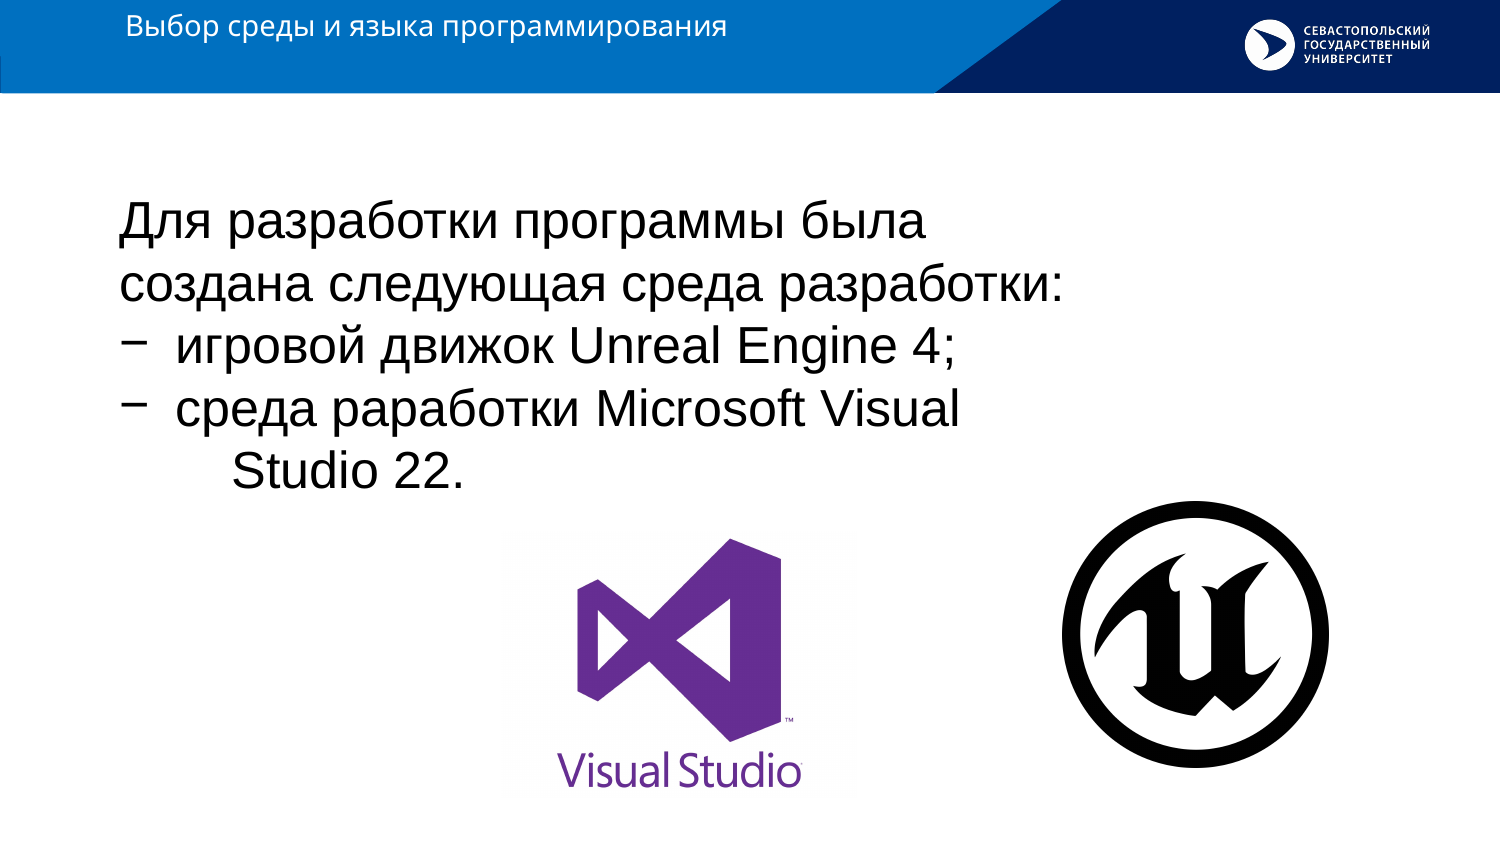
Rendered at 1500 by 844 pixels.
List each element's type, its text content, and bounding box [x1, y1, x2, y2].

picture [501, 531, 857, 798]
text_box Выбор среды и языка программирования [110, 6, 1461, 51]
picture [1237, 51, 1437, 78]
text_box Для разработки программы была создана следующая среда разработки: игровой движок Unreal Engine 4; среда раработки Microsoft Visual Studio 22. [119, 184, 1093, 566]
text_box [0, 0, 1500, 94]
picture [1062, 501, 1329, 768]
